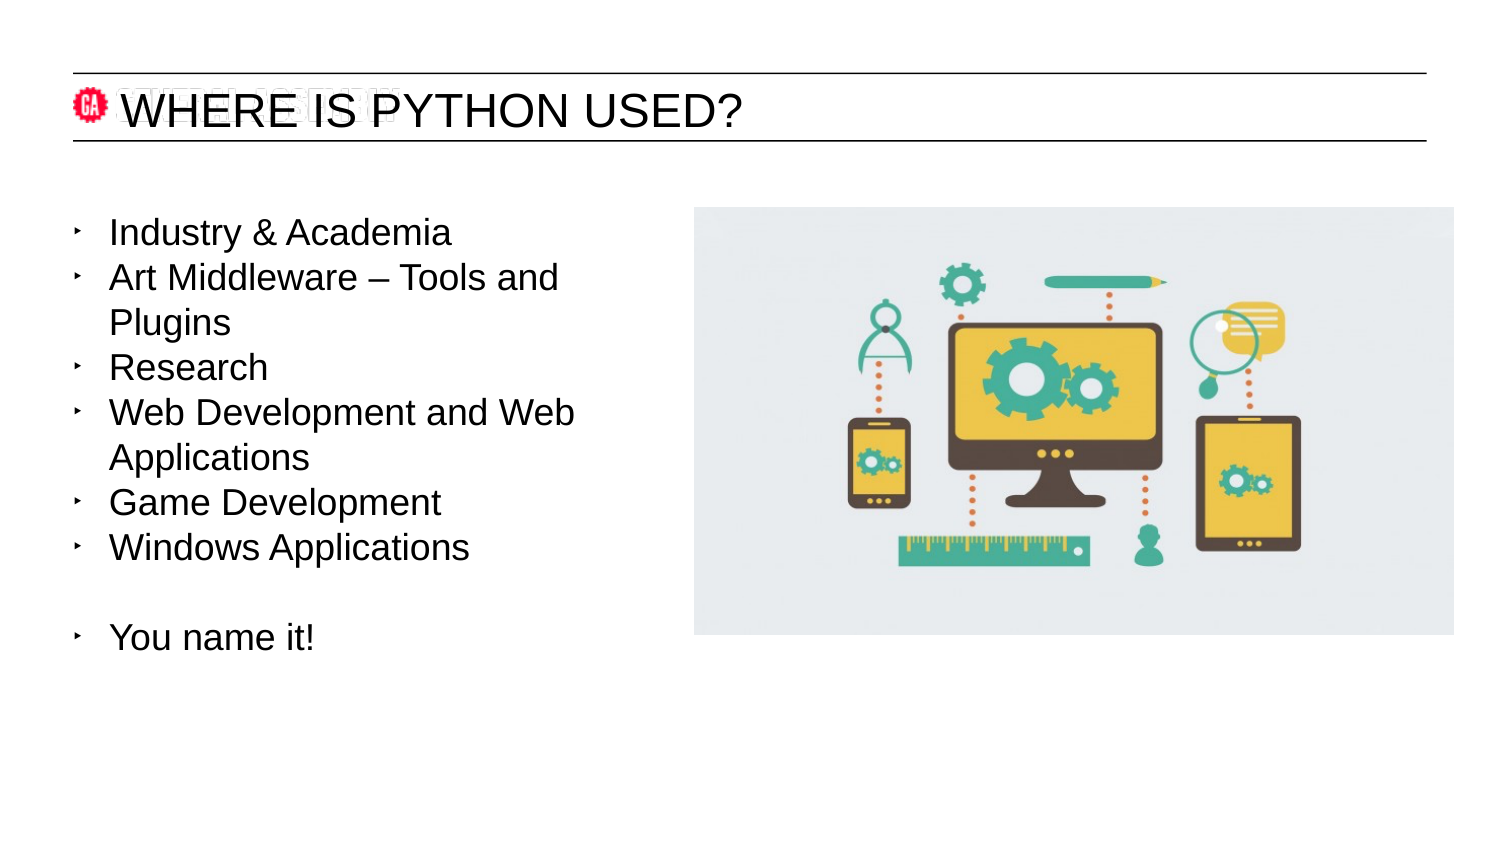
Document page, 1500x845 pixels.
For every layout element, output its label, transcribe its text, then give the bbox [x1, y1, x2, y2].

text_box WHERE IS PYTHON USED? [120, 79, 1011, 129]
picture [694, 207, 1454, 635]
text_box Industry & Academia Art Middleware – Tools and Plugins Research Web Development and Web Applications Game Development Windows Applications You name it! [73, 207, 618, 740]
picture [73, 87, 120, 123]
